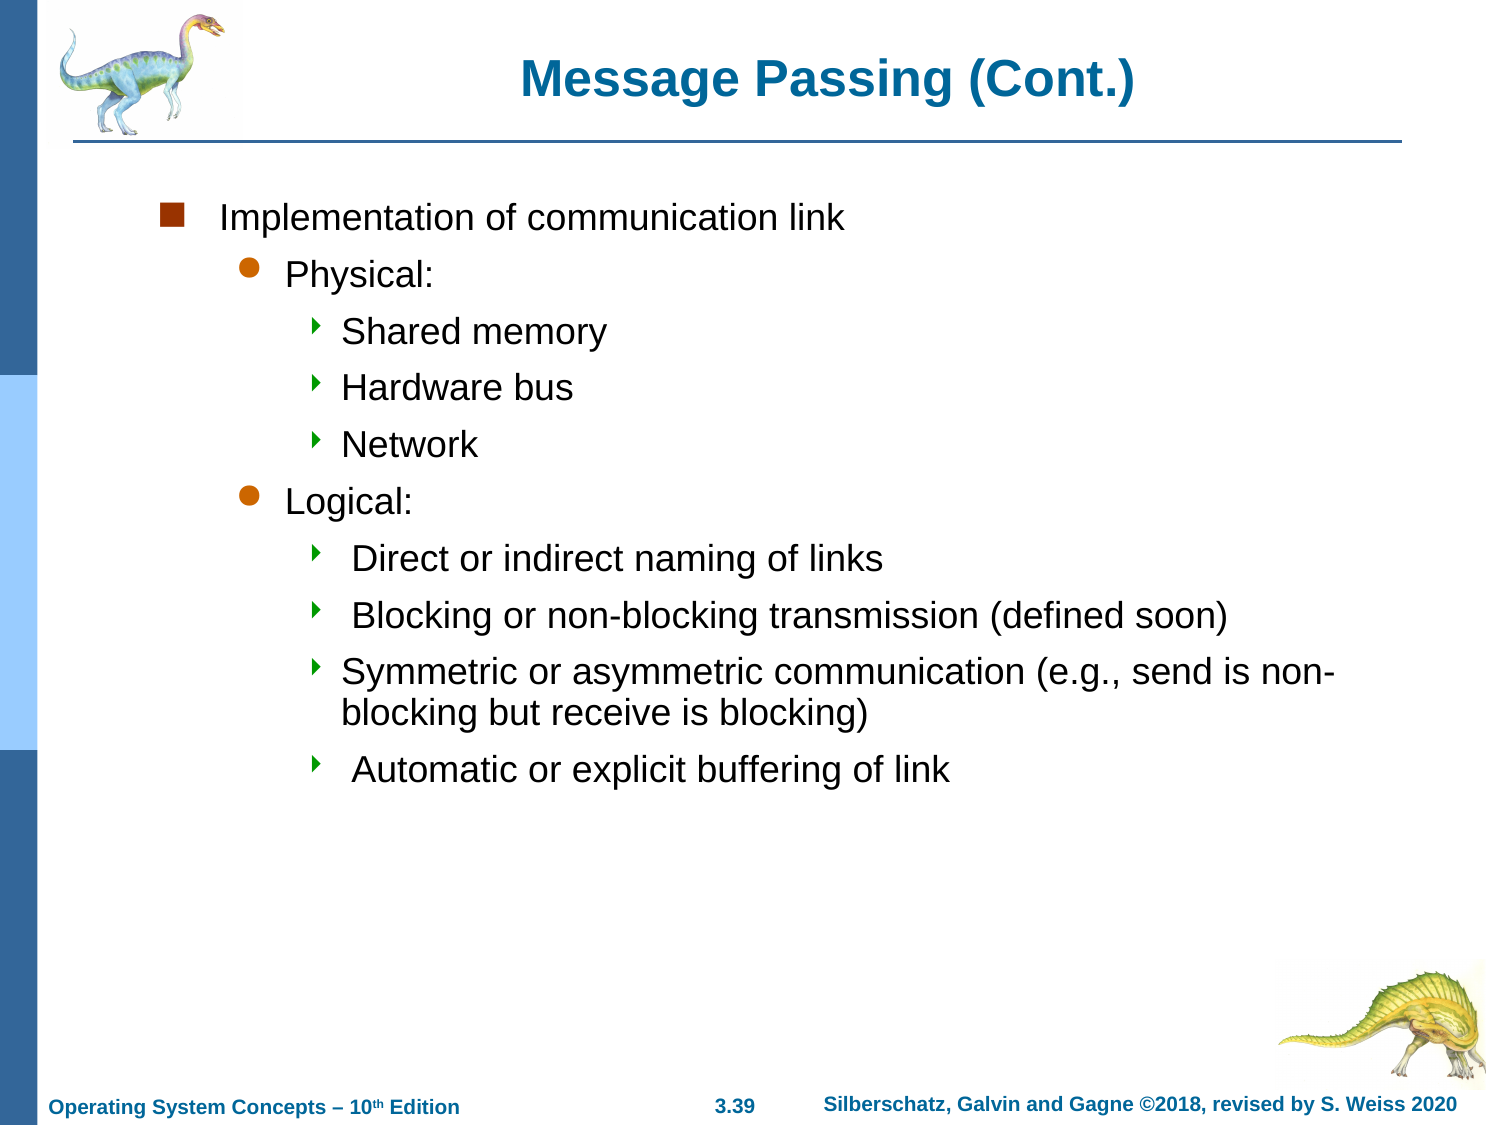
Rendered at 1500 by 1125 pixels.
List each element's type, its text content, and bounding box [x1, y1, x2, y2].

list Implementation of communication link Physical: Shared memory Hardware bus Network Logical: Direct or indirect naming of links Blocking or non-blocking transmission (defined soon) Symmetric or asymmetric communication (e.g., send is non-blocking but receive is blocking) Automatic or explicit buffering of link [147, 128, 1411, 873]
picture [46, 0, 243, 149]
picture [1275, 959, 1486, 1090]
title Message Passing (Cont.) [153, 20, 1500, 115]
picture [1140, 1096, 1148, 1101]
